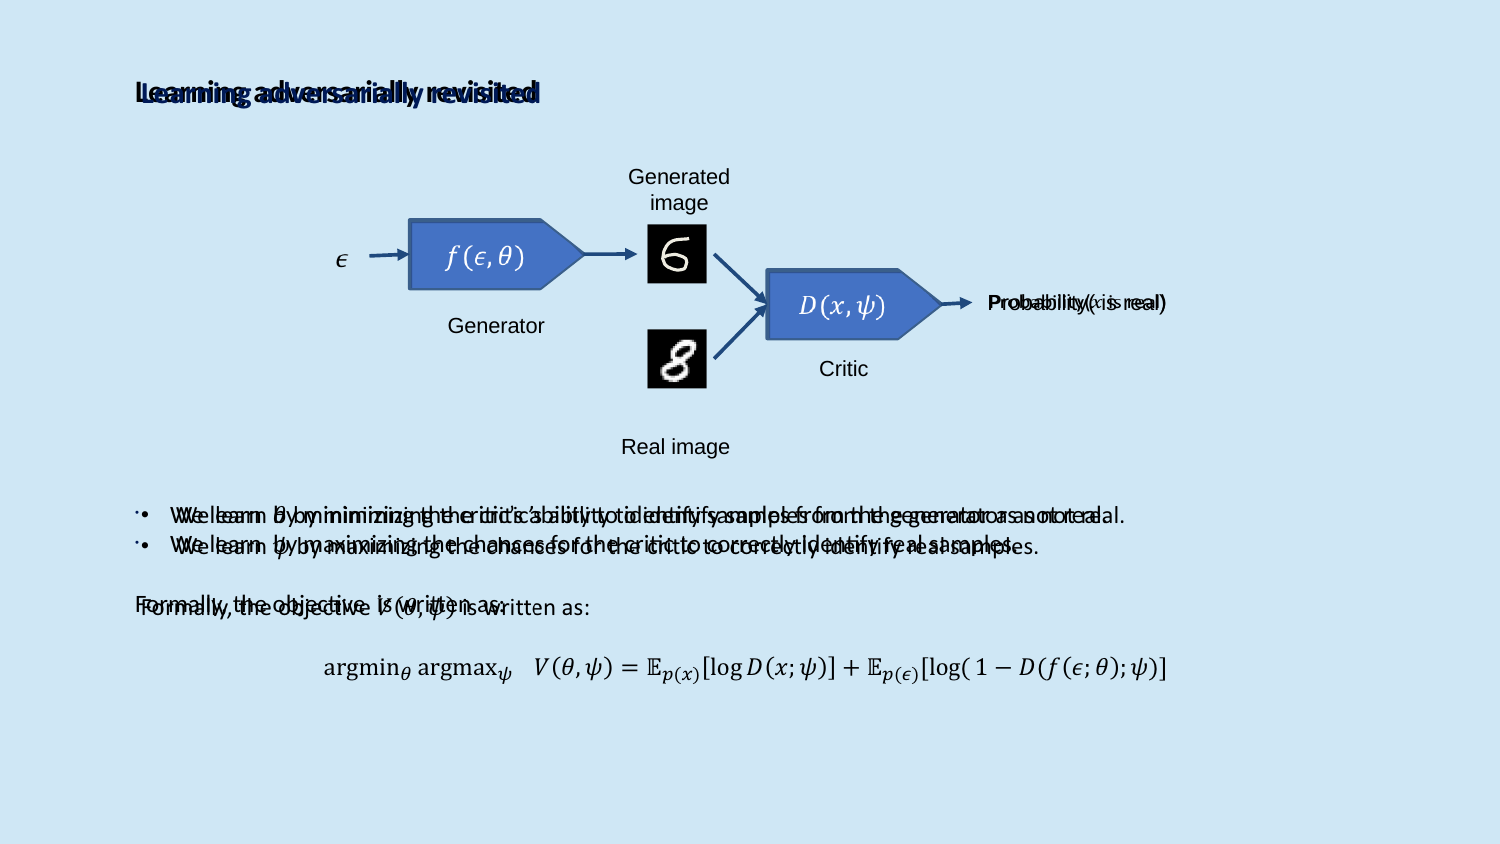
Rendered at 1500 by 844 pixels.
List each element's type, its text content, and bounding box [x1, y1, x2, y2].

text_box Generated image [583, 155, 776, 223]
picture [637, 223, 715, 293]
picture [637, 320, 715, 398]
text_box Critic [757, 347, 931, 389]
text_box Generator [409, 304, 583, 346]
text_box [120, 64, 1364, 696]
text_box Real image [579, 425, 772, 467]
